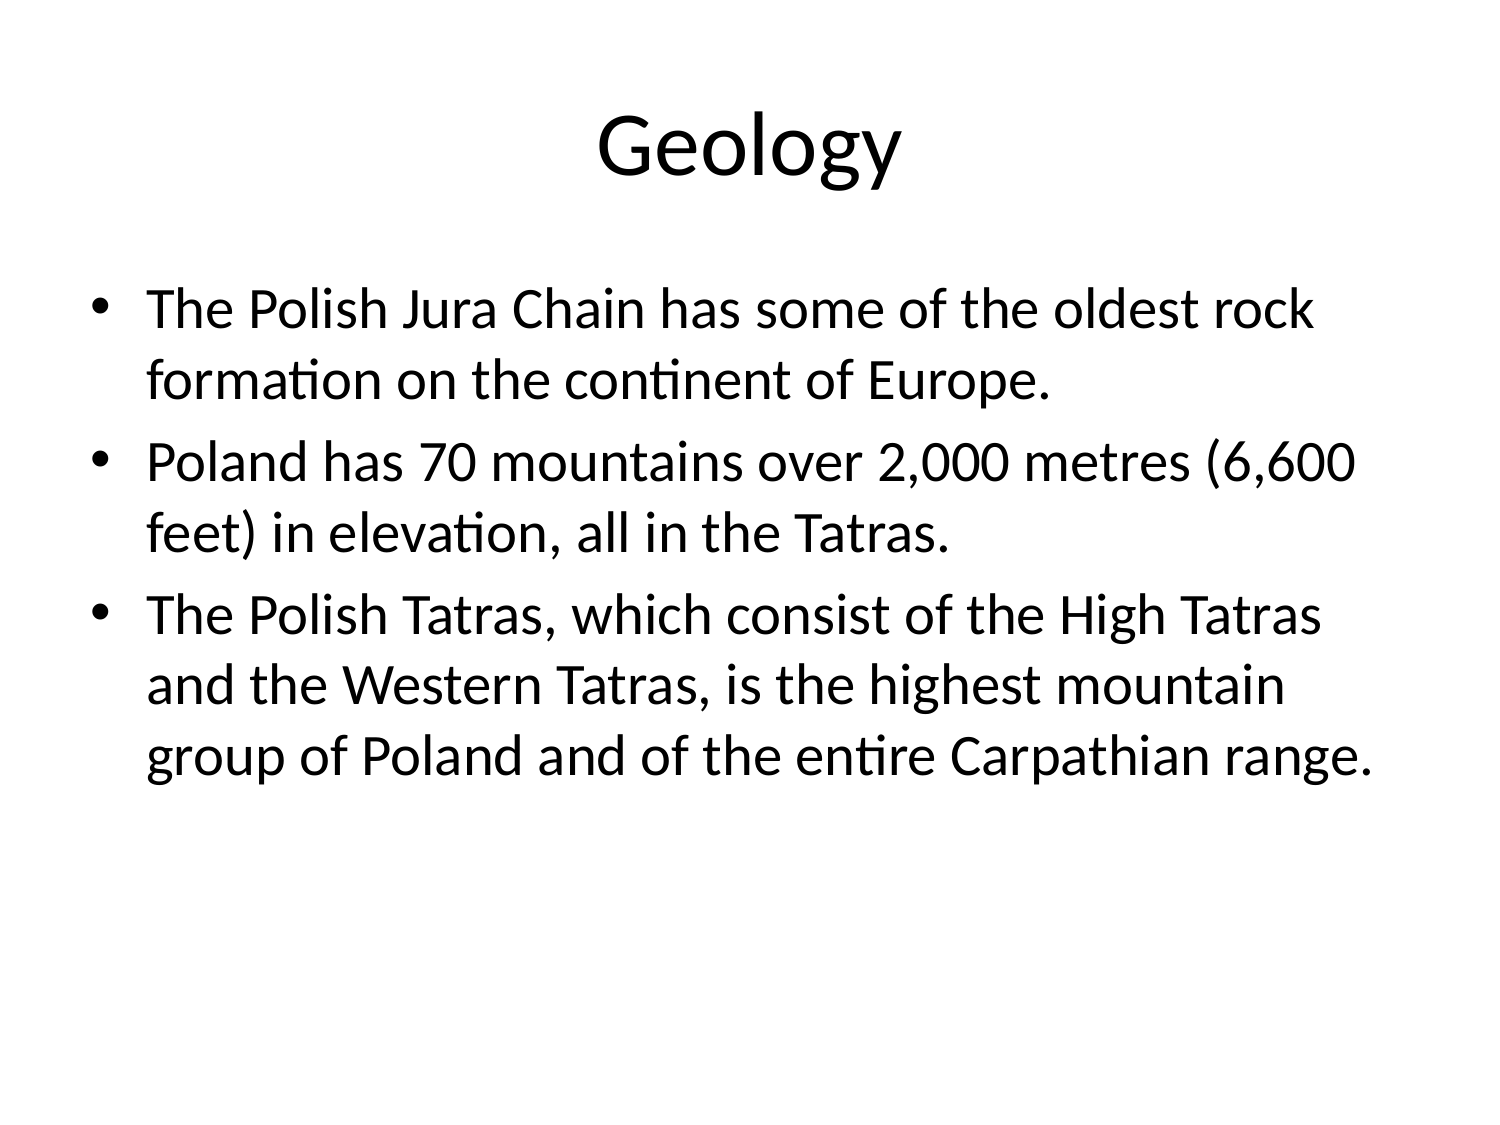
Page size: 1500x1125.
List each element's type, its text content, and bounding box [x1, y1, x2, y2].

title Geology [75, 45, 1425, 233]
list The Polish Jura Chain has some of the oldest rock formation on the continent of Europe. Poland has 70 mountains over 2,000 metres (6,600 feet) in elevation, all in the Tatras. The Polish Tatras, which consist of the High Tatras and the Western Tatras, is the highest mountain group of Poland and of the entire Carpathian range. [75, 262, 1425, 1005]
